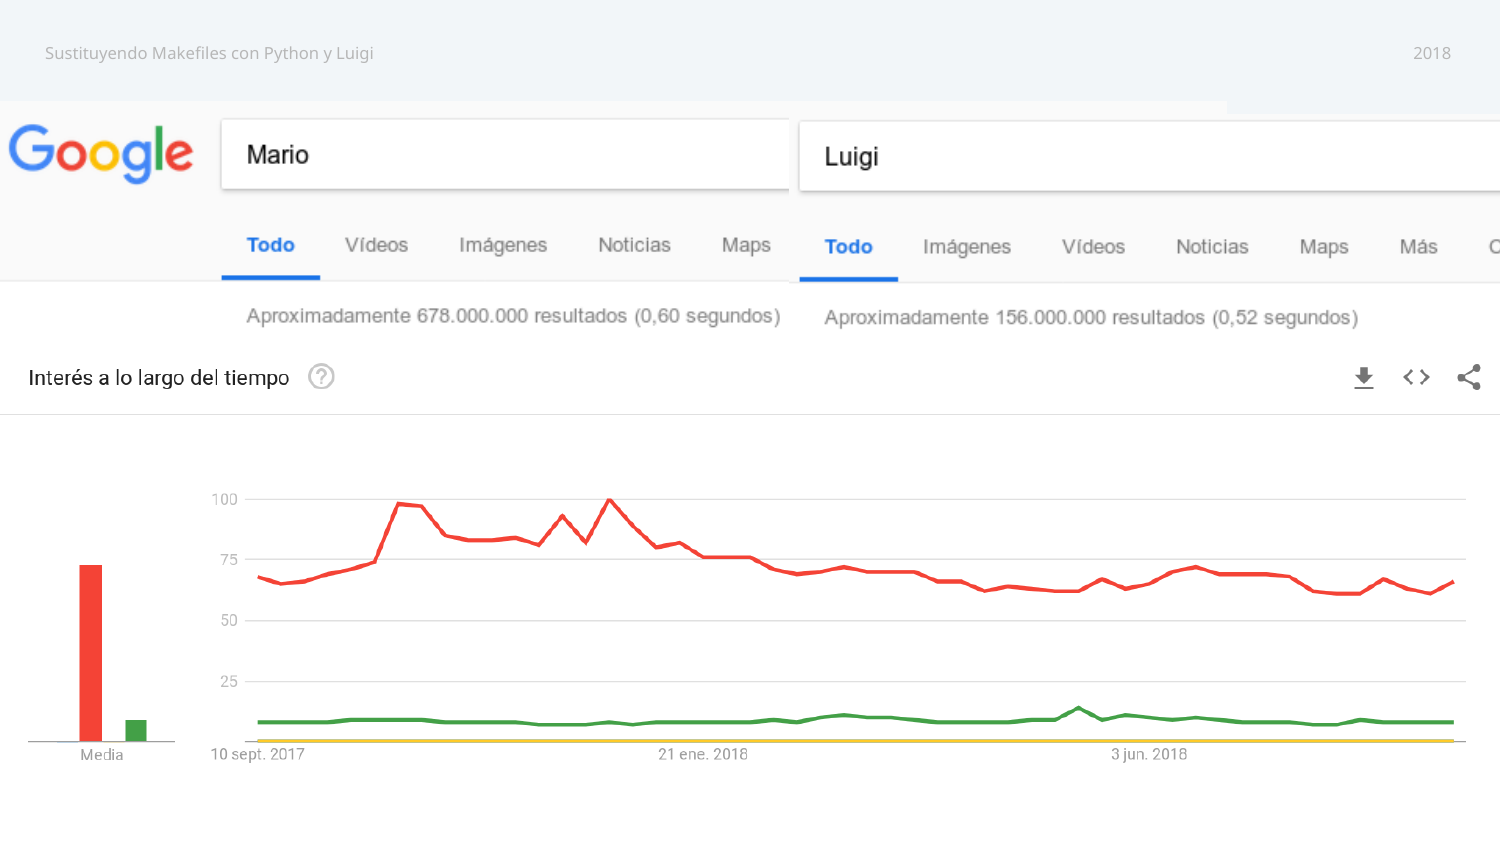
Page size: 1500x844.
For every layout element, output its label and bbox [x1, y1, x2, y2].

picture [0, 101, 1500, 844]
